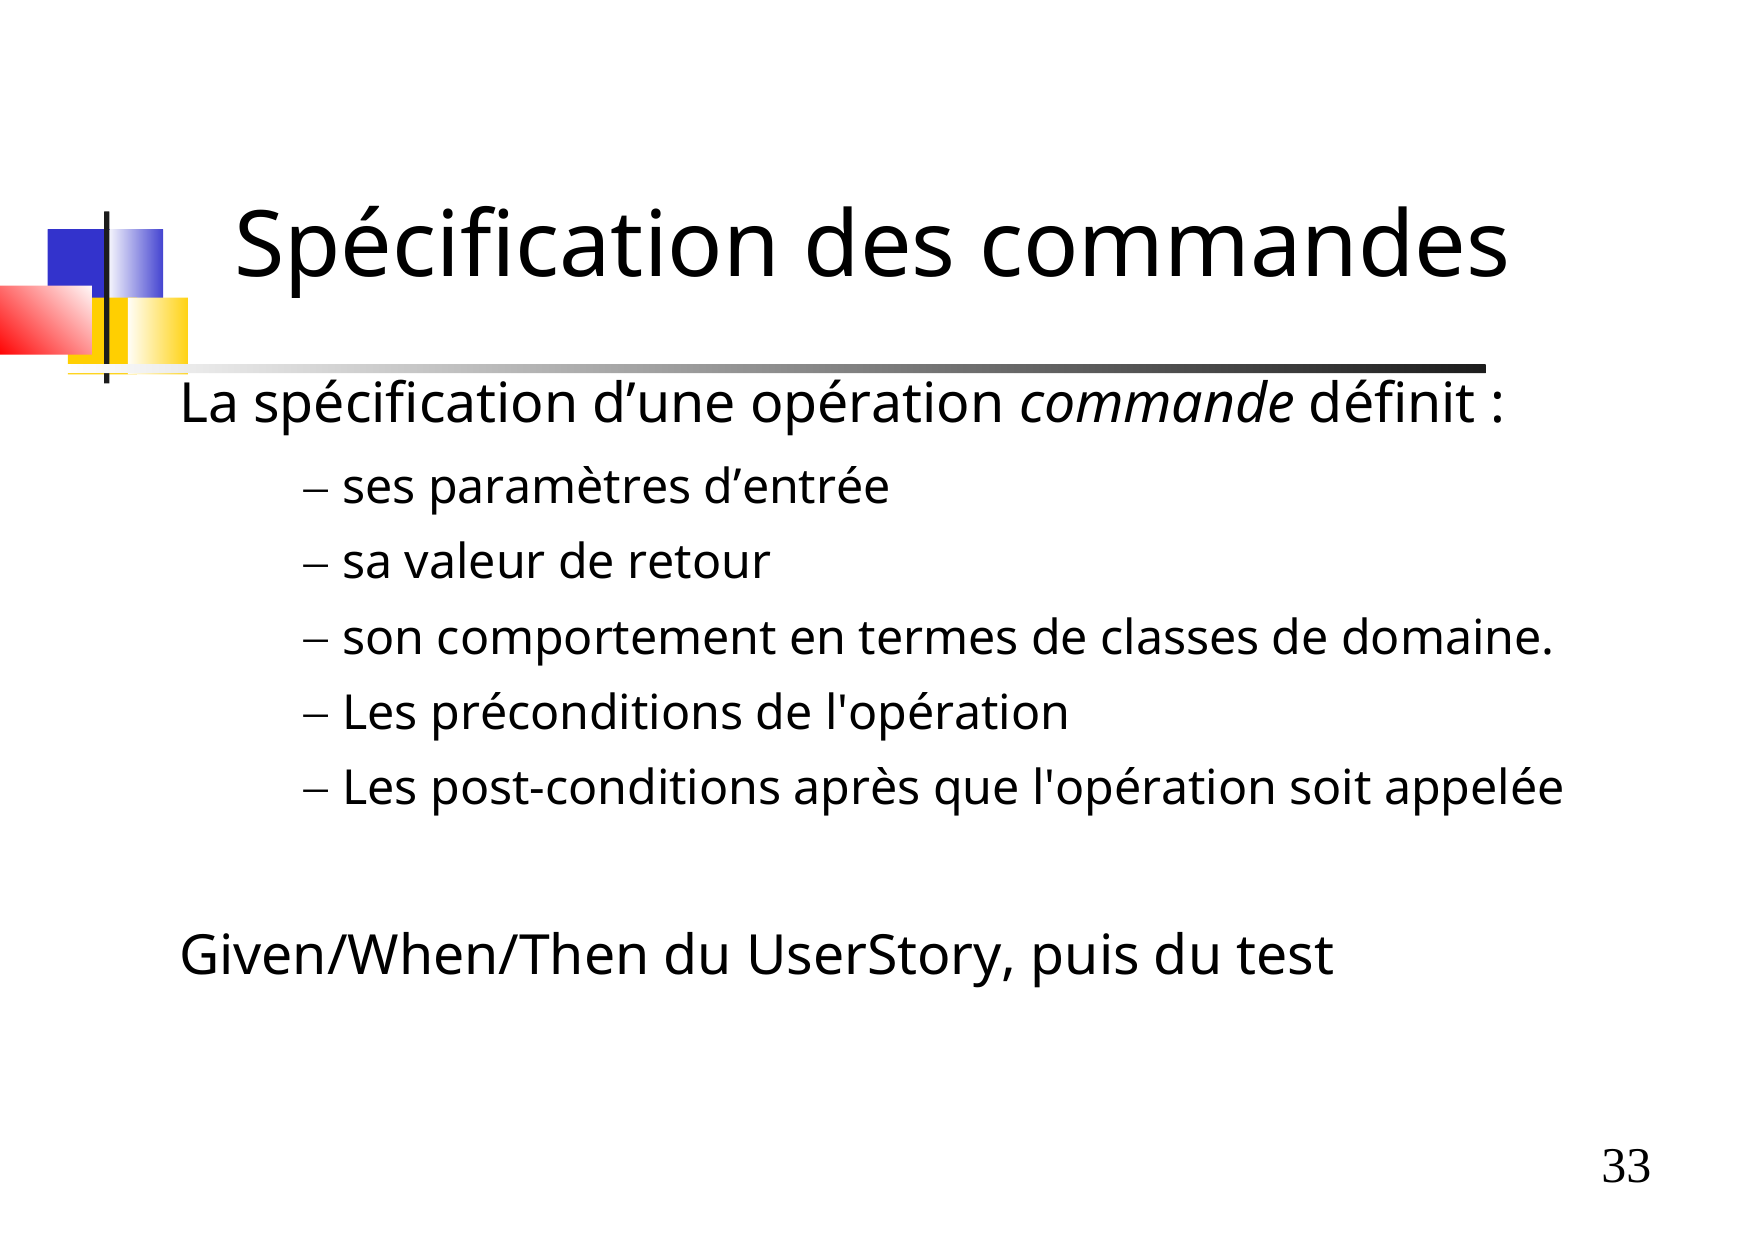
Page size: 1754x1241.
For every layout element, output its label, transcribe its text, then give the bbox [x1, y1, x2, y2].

title Spécification des commandes [179, 139, 1567, 351]
list La spécification d’une opération commande définit : ses paramètres d’entrée sa valeur de retour son comportement en termes de classes de domaine. Les préconditions de l'opération Les post-conditions après que l'opération soit appelée Given/When/Then du UserStory, puis du test [179, 371, 1567, 1091]
